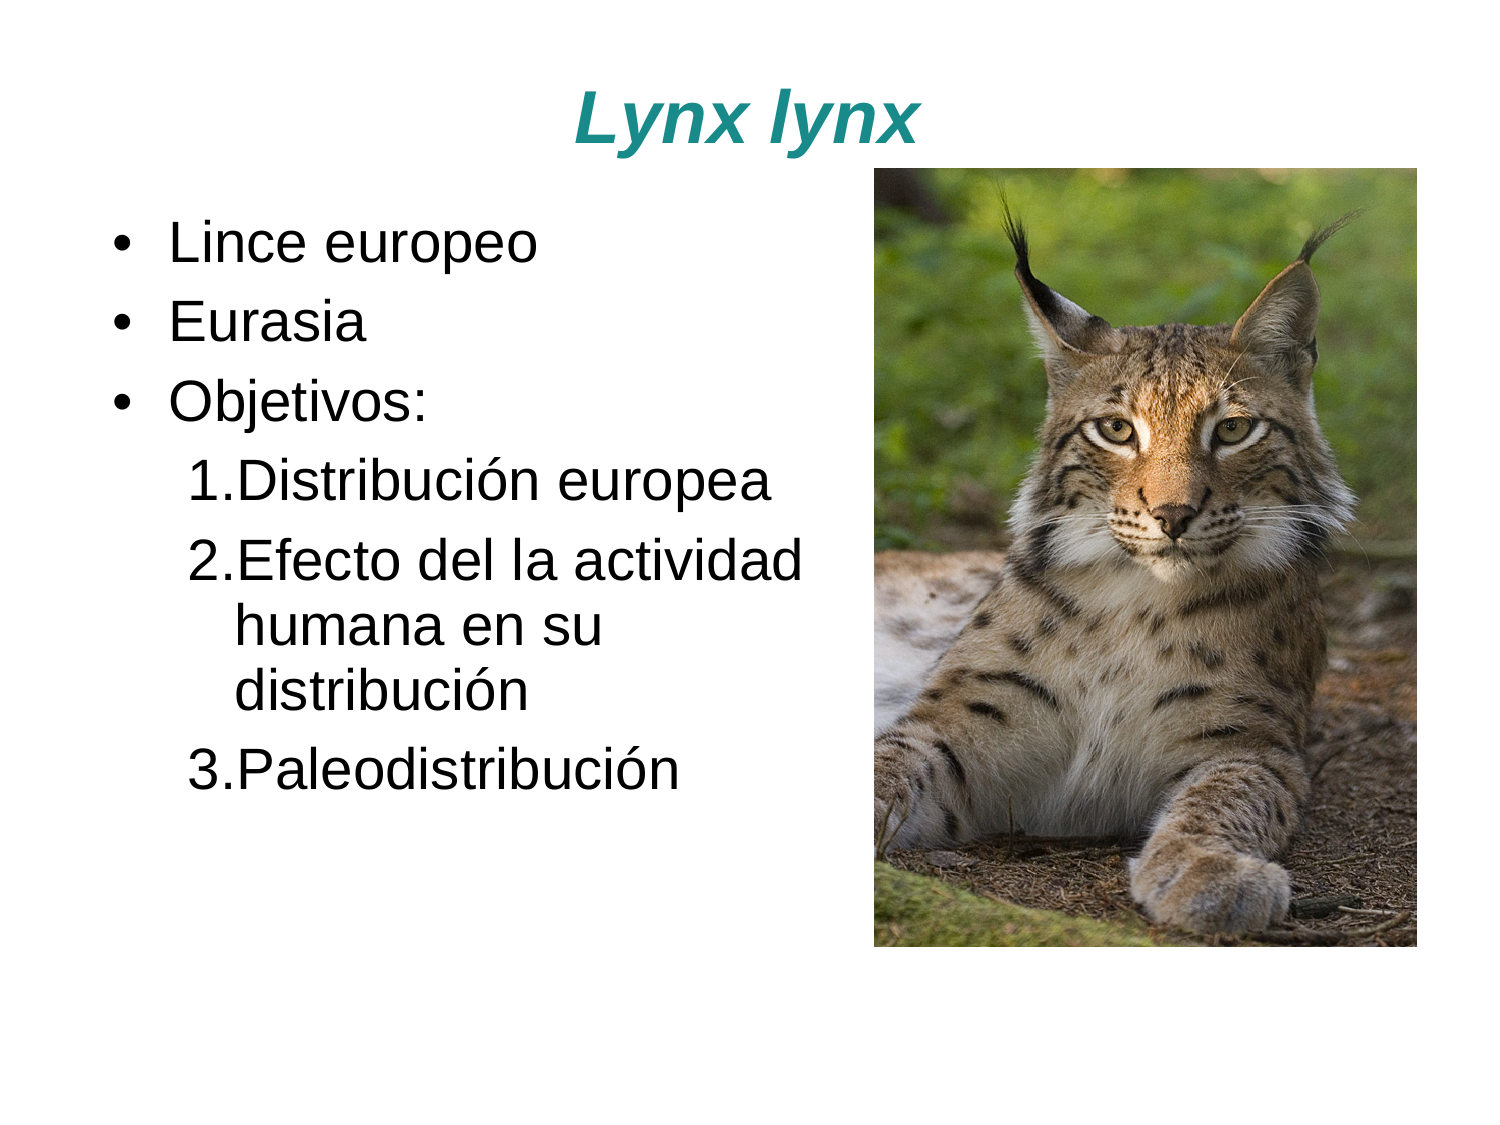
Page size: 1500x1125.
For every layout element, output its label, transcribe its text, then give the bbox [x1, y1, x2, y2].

title Lynx lynx [28, 46, 1466, 188]
list Lince europeo Eurasia Objetivos: Distribución europea Efecto del la actividad humana en su distribución Paleodistribución [98, 202, 868, 955]
picture [874, 168, 1417, 947]
